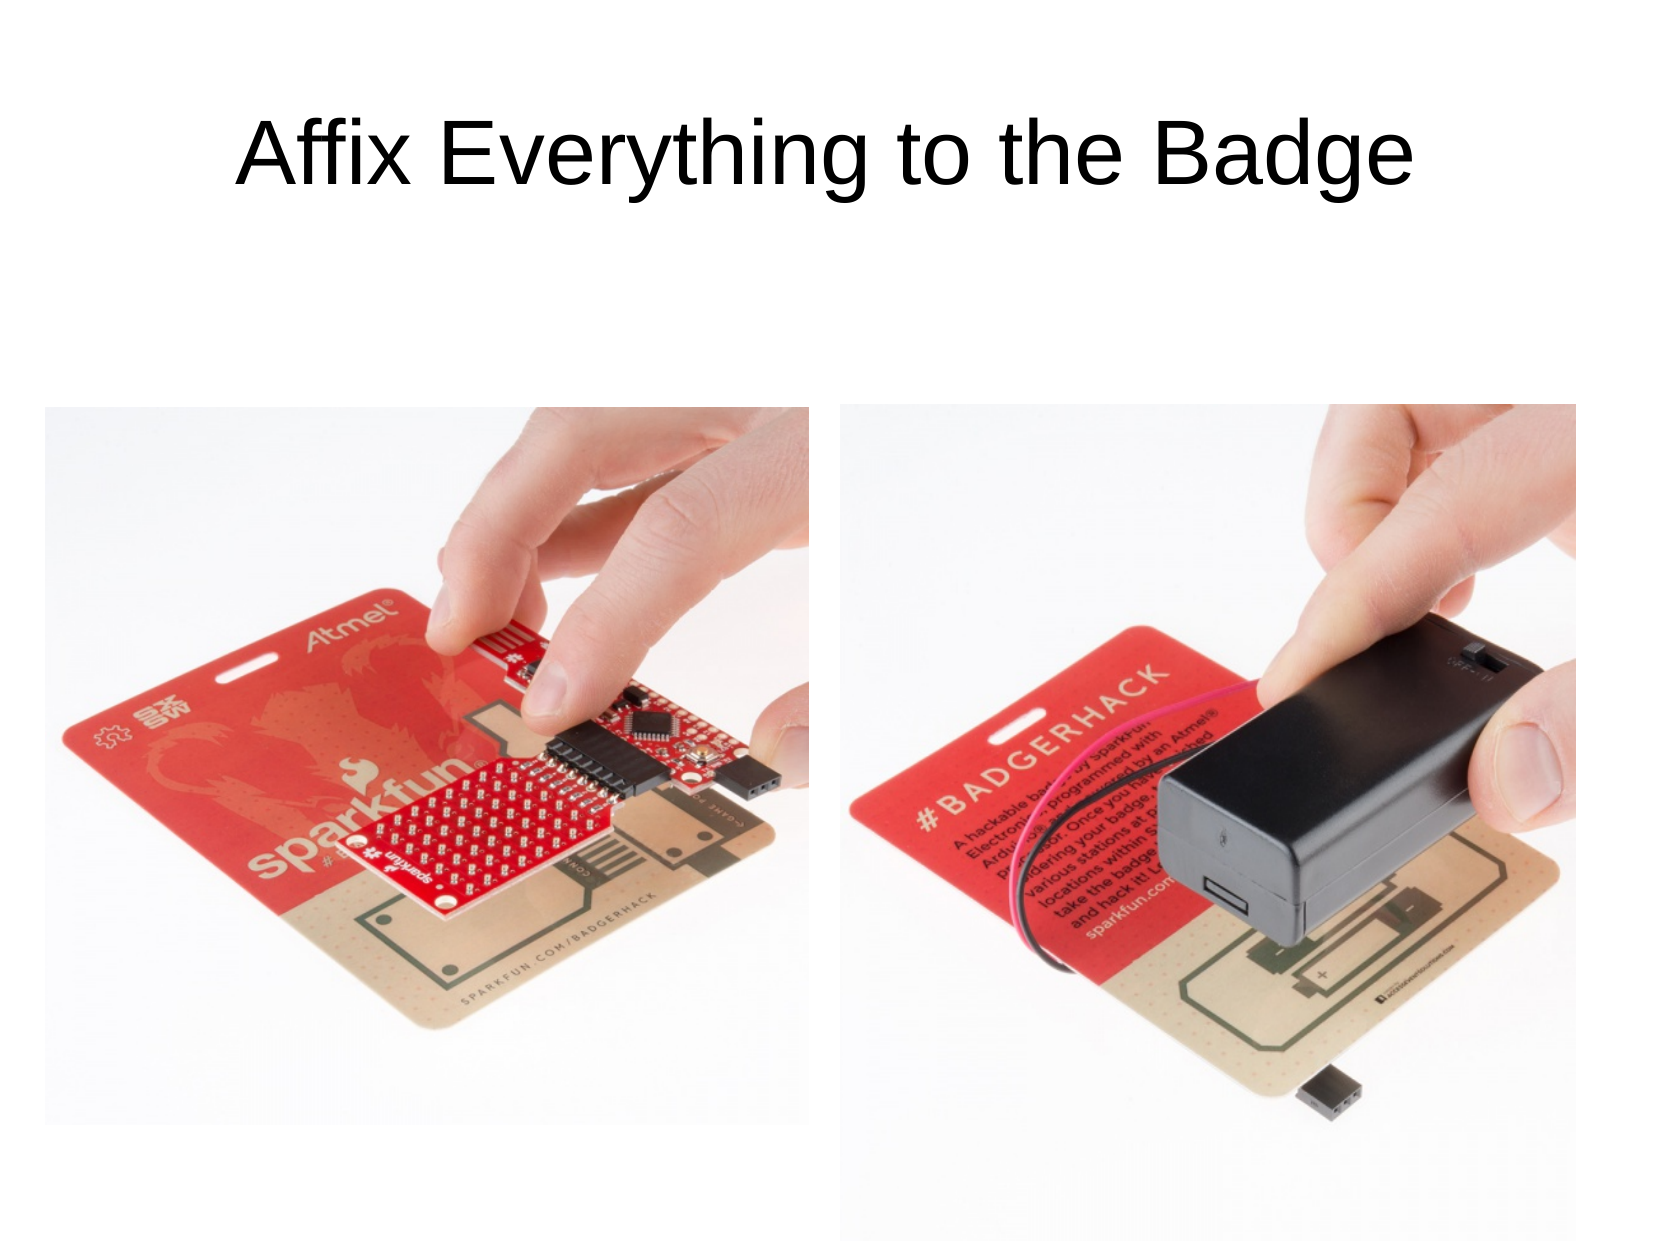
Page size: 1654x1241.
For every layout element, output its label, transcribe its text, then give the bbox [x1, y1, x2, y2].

title Affix Everything to the Badge [82, 49, 1571, 257]
picture [45, 407, 809, 1126]
picture [840, 404, 1576, 1241]
